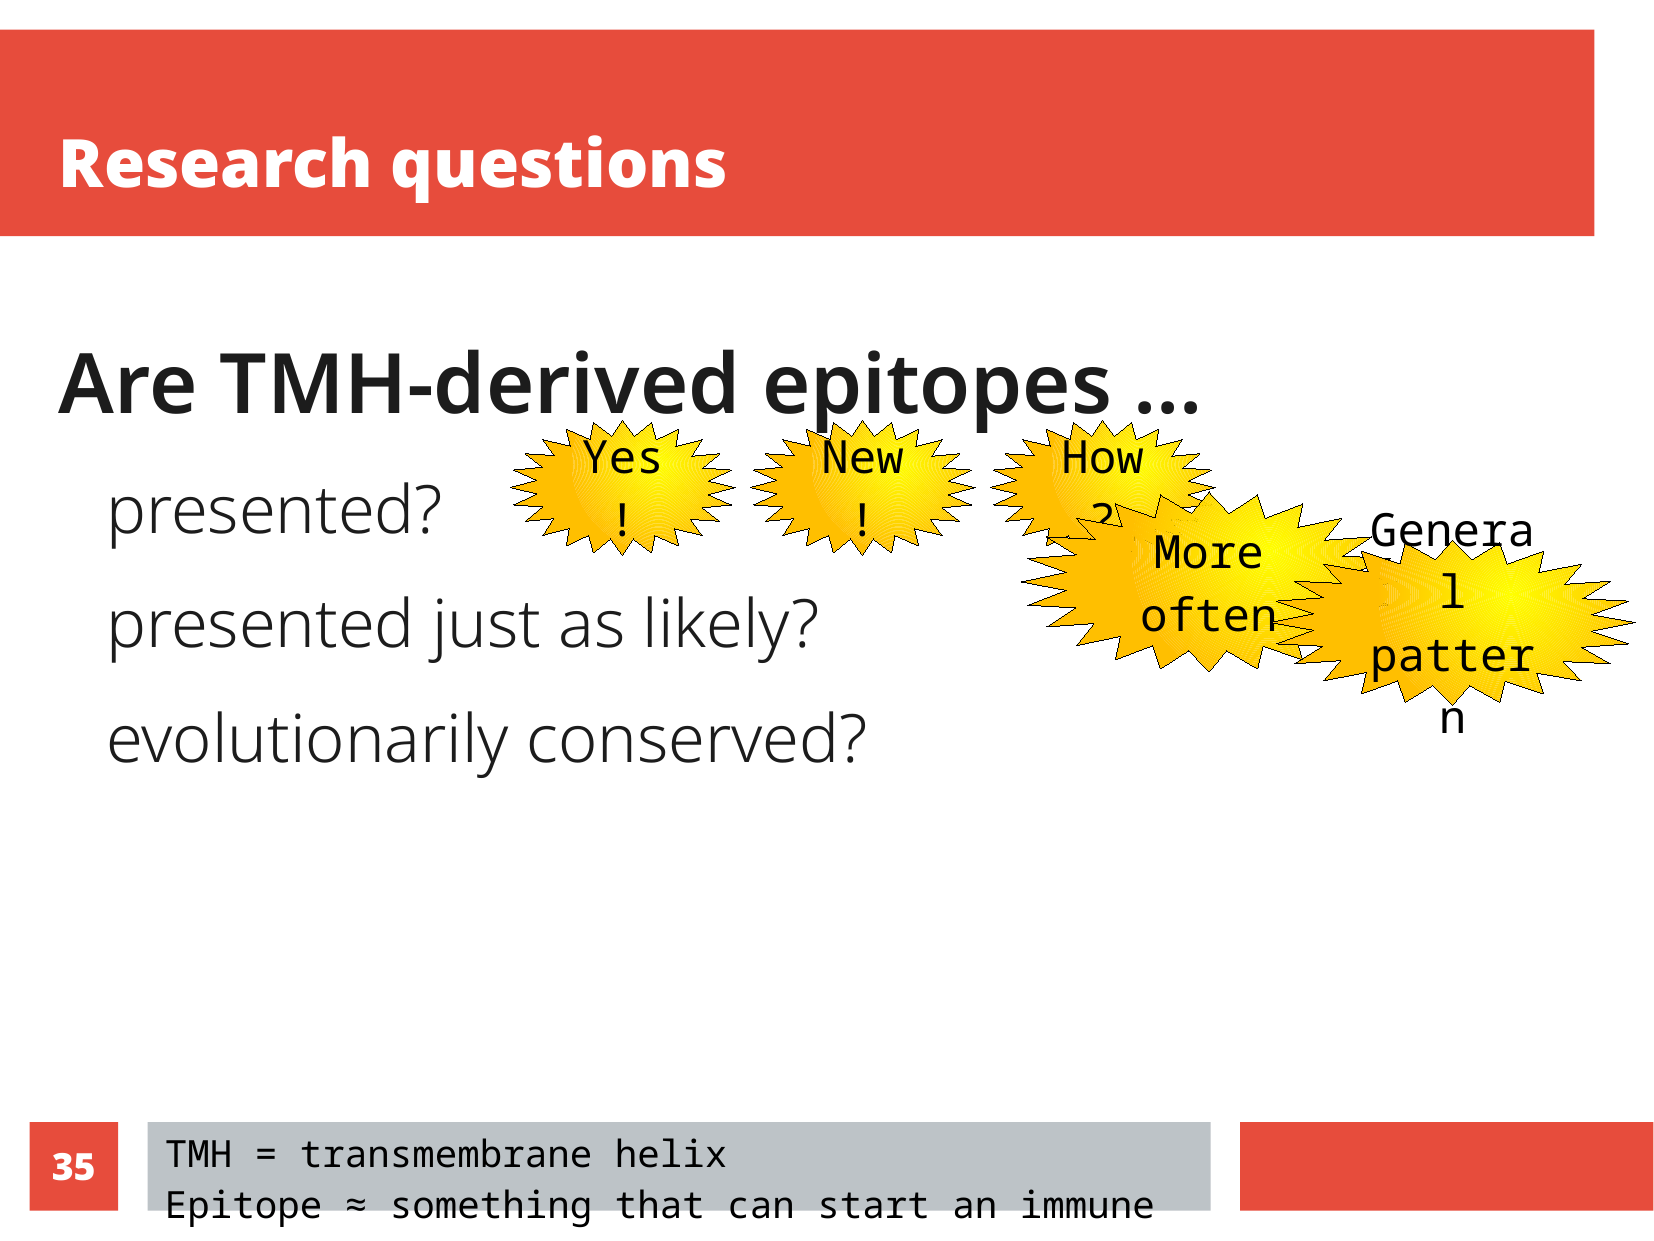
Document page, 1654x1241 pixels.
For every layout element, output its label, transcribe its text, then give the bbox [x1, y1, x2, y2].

text_box TMH = transmembrane helix Epitope ≈ something that can start an immune response [150, 1120, 1216, 1211]
text_box More often [1021, 491, 1372, 672]
text_box Yes! [510, 420, 736, 556]
title Research questions [59, 59, 1595, 207]
text_box General pattern [1270, 540, 1636, 706]
text_box New! [750, 420, 976, 556]
list Are TMH-derived epitopes ... presented? presented just as likely? evolutionarily conserved? [59, 324, 1565, 1093]
text_box How? [990, 420, 1216, 539]
